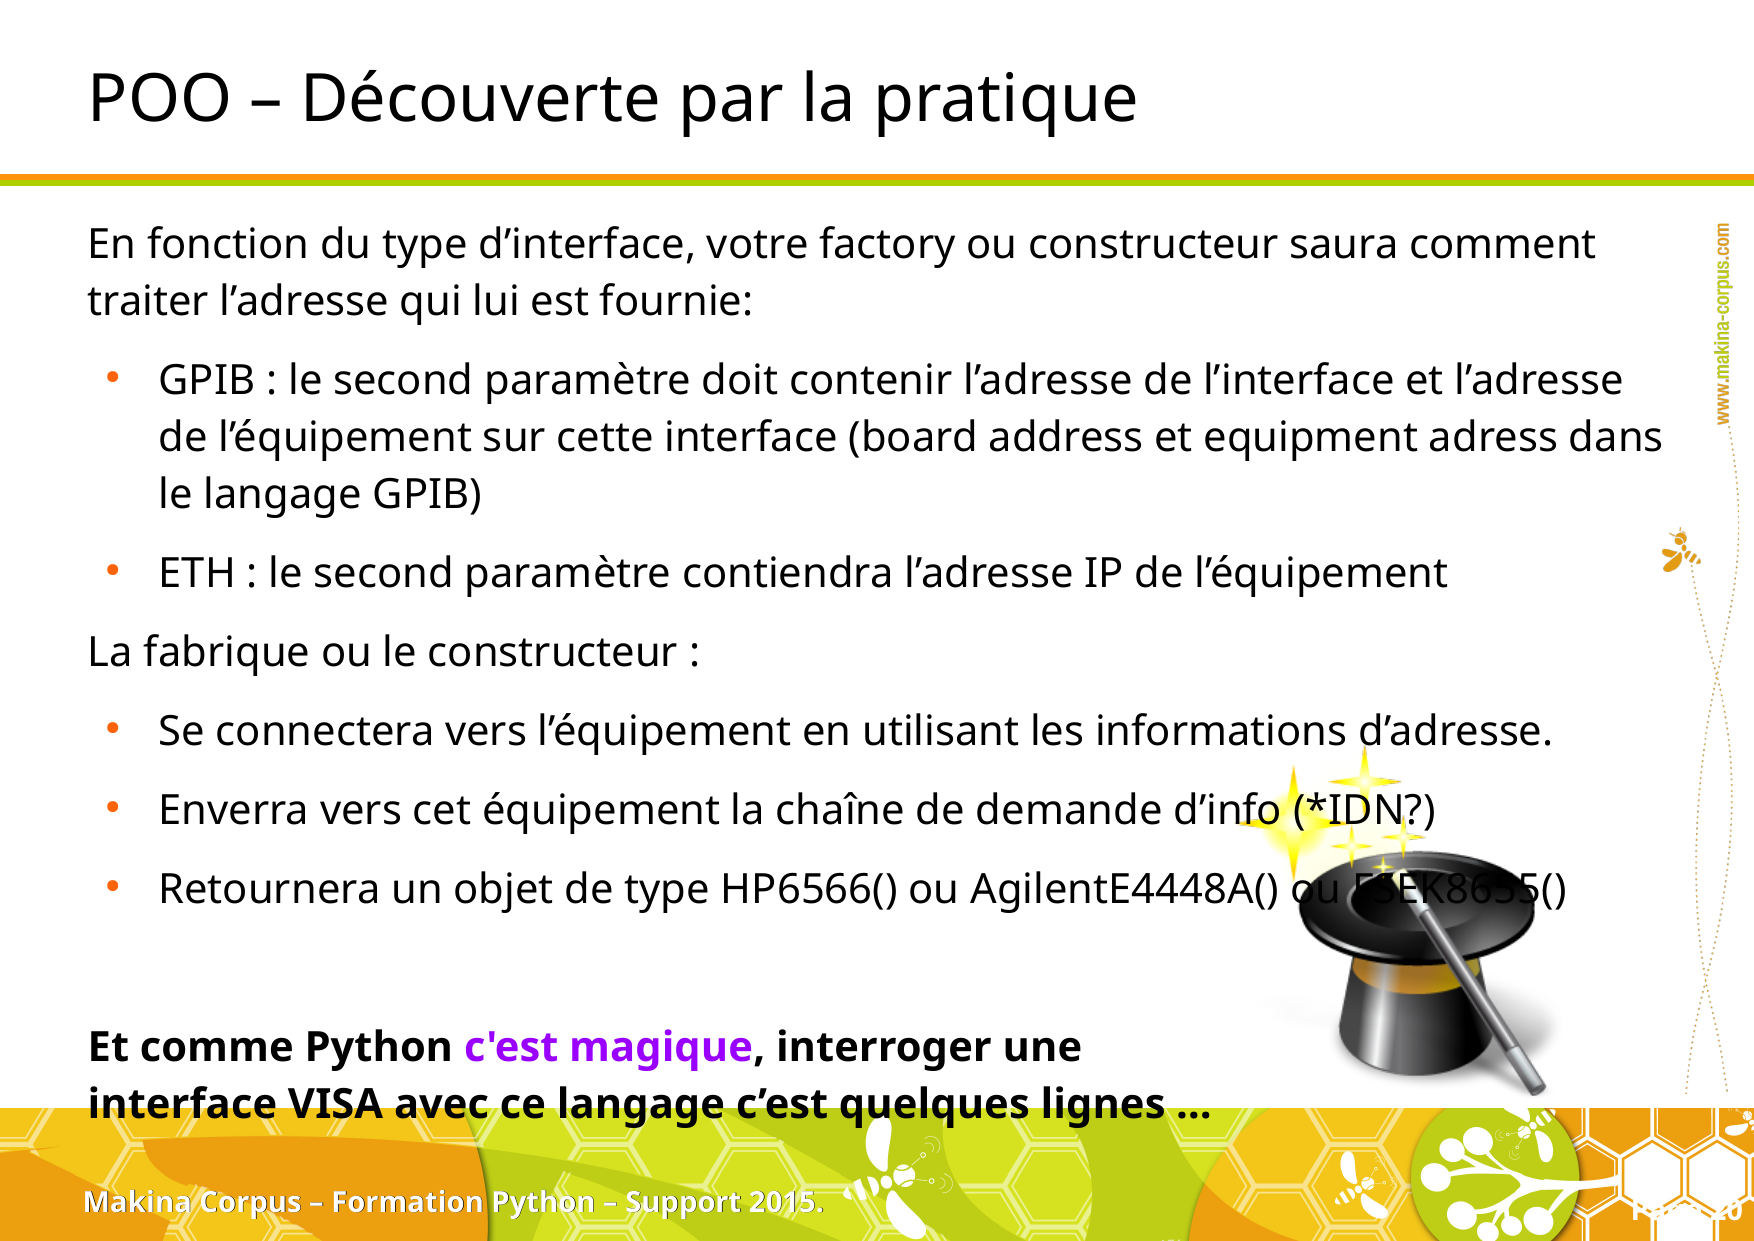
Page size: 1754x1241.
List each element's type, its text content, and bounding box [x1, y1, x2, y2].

title POO – Découverte par la pratique [87, 31, 1667, 160]
picture [1074, 1108, 1083, 1113]
picture [846, 1108, 855, 1113]
picture [656, 1108, 664, 1114]
picture [577, 1108, 585, 1114]
list En fonction du type d’interface, votre factory ou constructeur saura comment traiter l’adresse qui lui est fournie: GPIB : le second paramètre doit contenir l’adresse de l’interface et l’adresse de l’équipement sur cette interface (board address et equipment adress dans le langage GPIB) ETH : le second paramètre contiendra l’adresse IP de l’équipement La fabrique ou le constructeur : Se connectera vers l’équipement en utilisant les informations d’adresse. Enverra vers cet équipement la chaîne de demande d’info (*IDN?) Retournera un objet de type HP6566() ou AgilentE4448A() ou FSEK8655() Et comme Python c'est magique, interroger une interface VISA avec ce langage c’est quelques lignes … [87, 213, 1667, 1002]
picture [681, 1108, 690, 1113]
picture [402, 1108, 410, 1114]
picture [965, 1108, 974, 1113]
picture [1639, 203, 1754, 1093]
picture [874, 1108, 883, 1113]
picture [938, 1108, 947, 1113]
picture [213, 1108, 221, 1114]
picture [630, 1108, 639, 1113]
picture [0, 1002, 1754, 1241]
